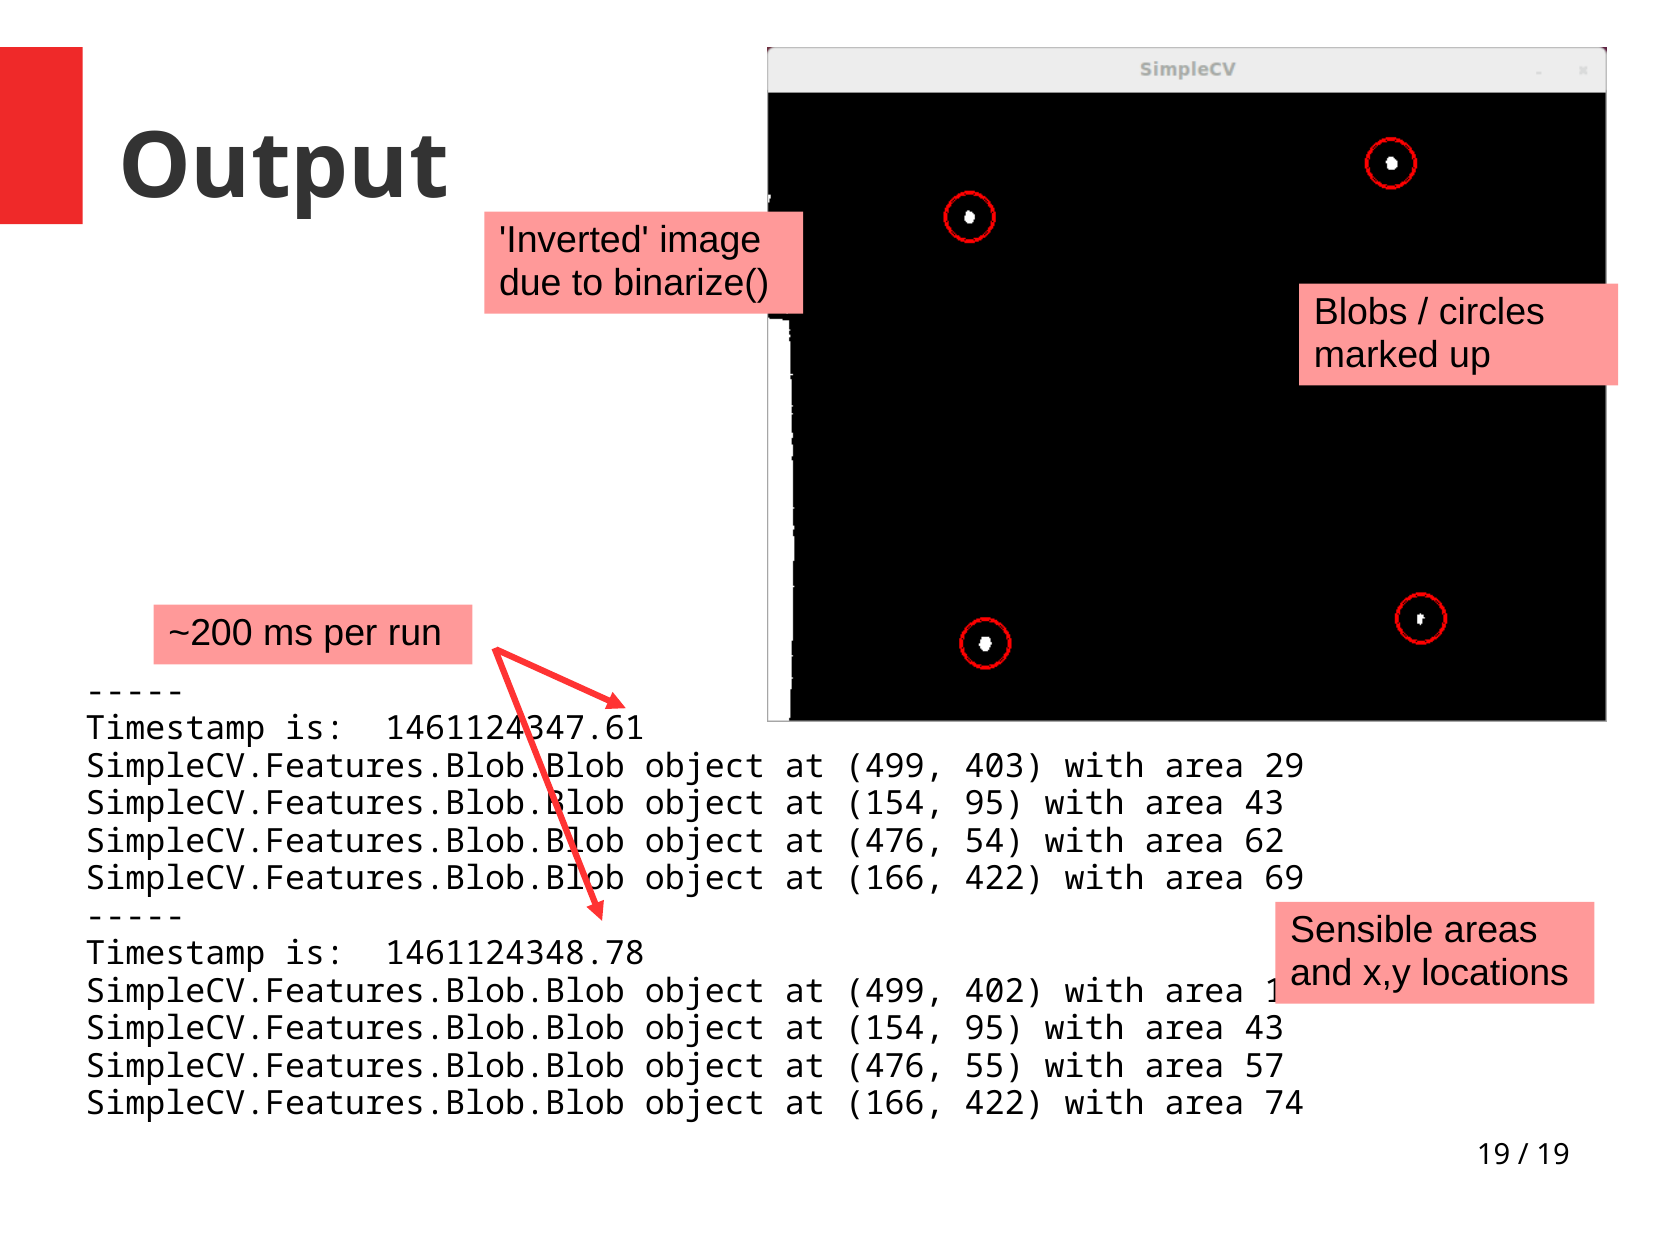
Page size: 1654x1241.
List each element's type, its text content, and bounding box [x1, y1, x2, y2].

text_box 'Inverted' image due to binarize() [484, 211, 804, 314]
text_box Sensible areas and x,y locations [1275, 901, 1595, 1004]
text_box Blobs / circles marked up [1299, 283, 1619, 386]
text_box ~200 ms per run [153, 604, 473, 665]
text_box ----- Timestamp is: 1461124347.61 SimpleCV.Features.Blob.Blob object at (499, 403) with area 29 SimpleCV.Features.Blob.Blob object at (154, 95) with area 43 SimpleCV.Features.Blob.Blob object at (476, 54) with area 62 SimpleCV.Features.Blob.Blob object at (166, 422) with area 69 ----- Timestamp is: 1461124348.78 SimpleCV.Features.Blob.Blob object at (499, 402) with area 15 SimpleCV.Features.Blob.Blob object at (154, 95) with area 43 SimpleCV.Features.Blob.Blob object at (476, 55) with area 57 SimpleCV.Features.Blob.Blob object at (166, 422) with area 74 [70, 664, 1583, 1170]
title Output [118, 49, 767, 256]
picture [767, 47, 1607, 722]
